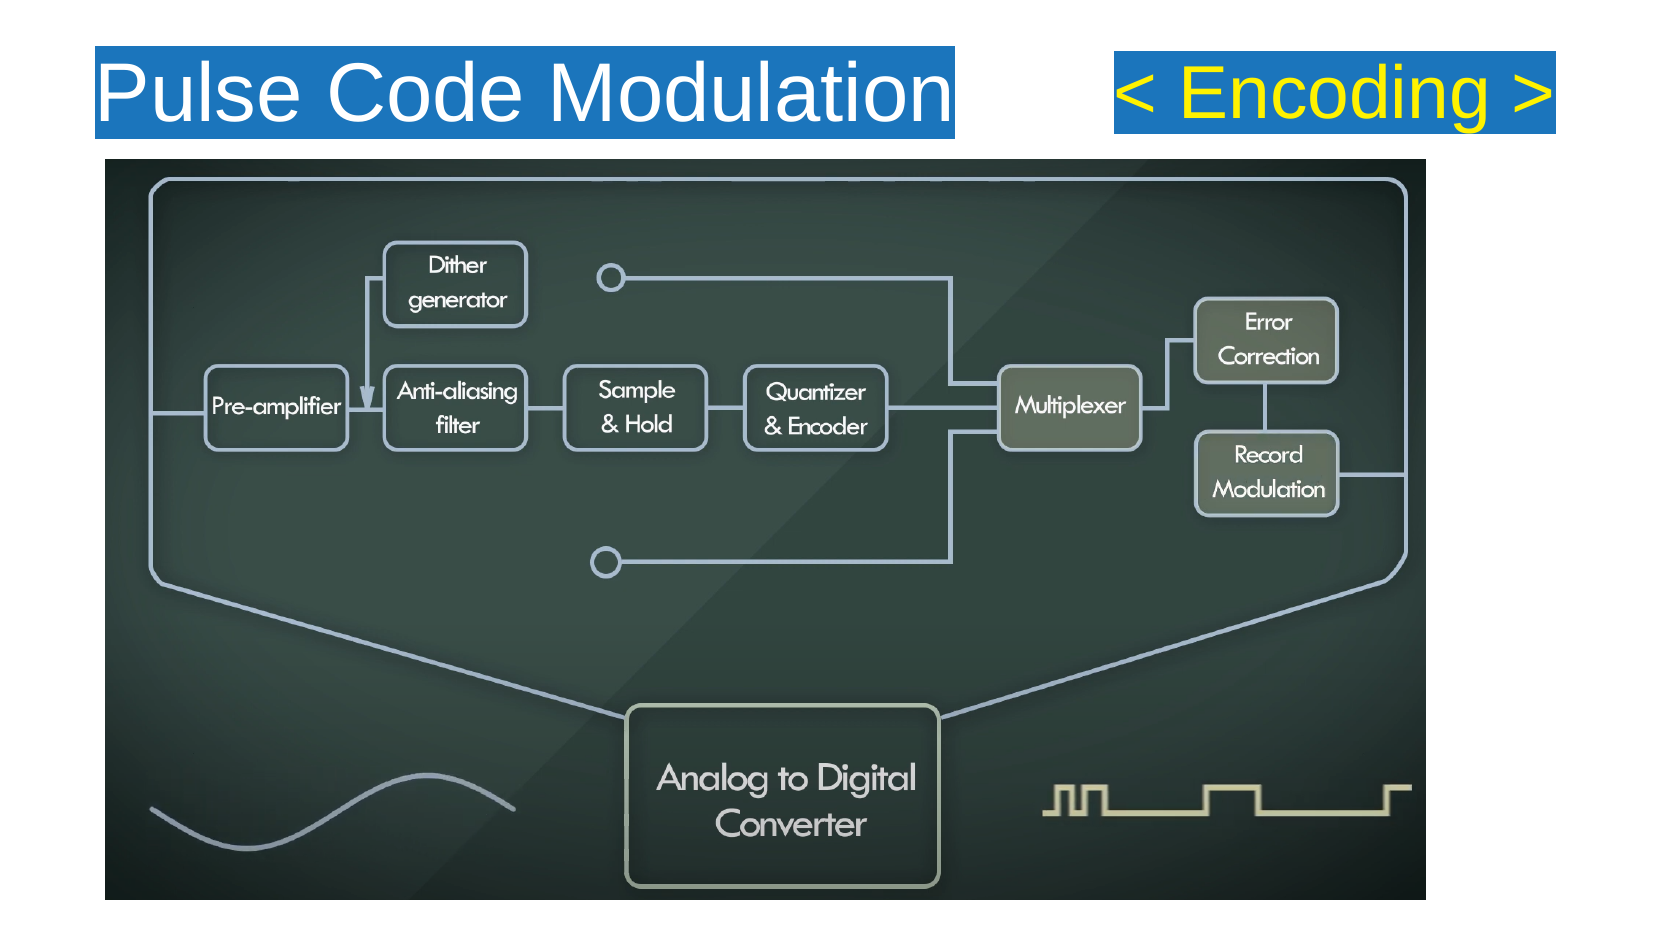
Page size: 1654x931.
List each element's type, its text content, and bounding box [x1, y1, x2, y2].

title < Encoding > [1035, 8, 1636, 177]
title Pulse Code Modulation [15, 15, 1035, 171]
picture [105, 159, 1426, 901]
